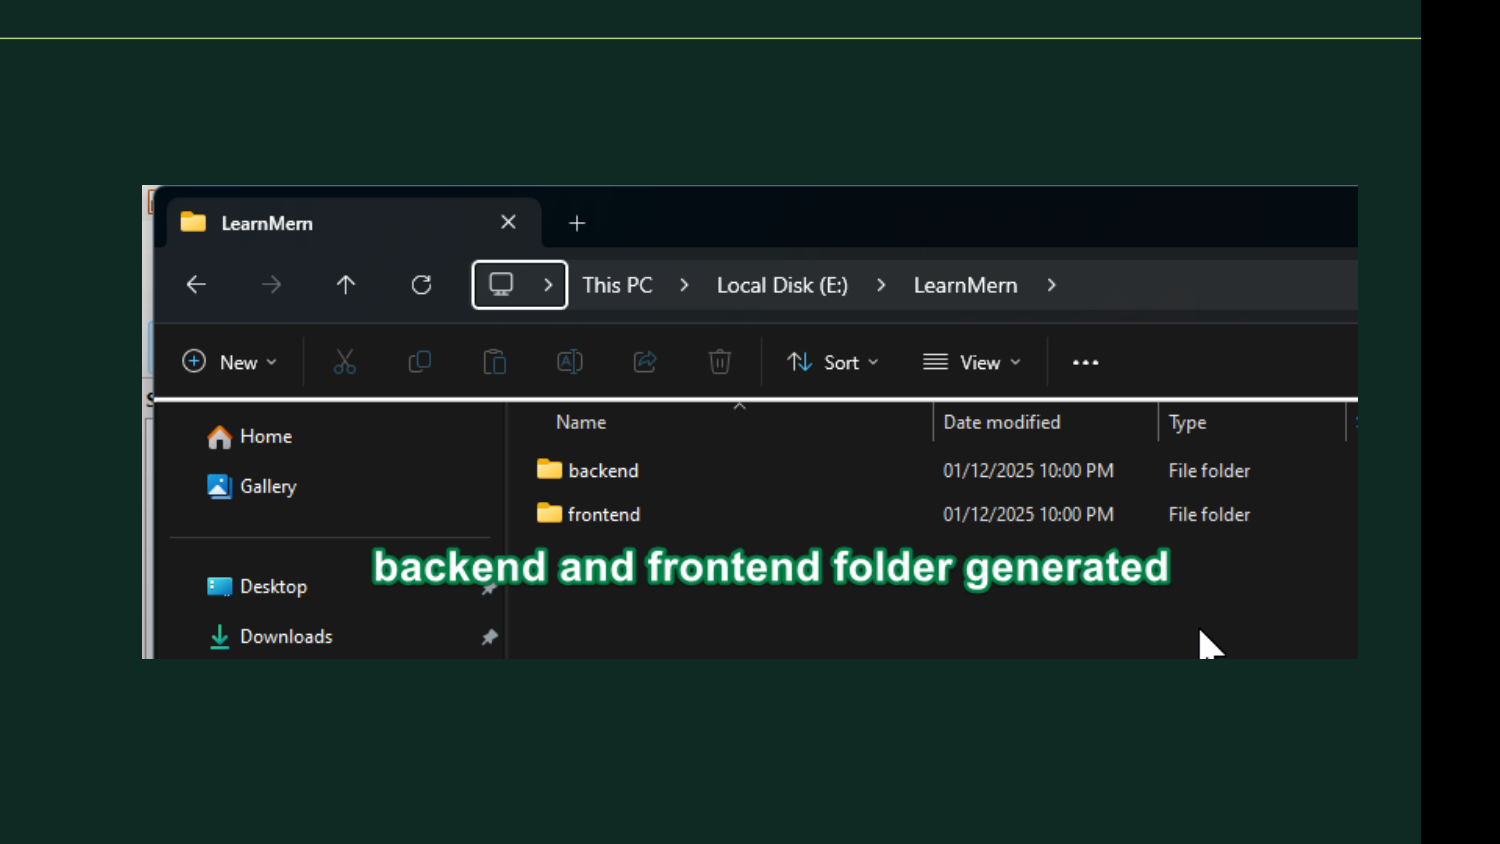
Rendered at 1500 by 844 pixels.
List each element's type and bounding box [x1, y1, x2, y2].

picture [142, 185, 1358, 659]
